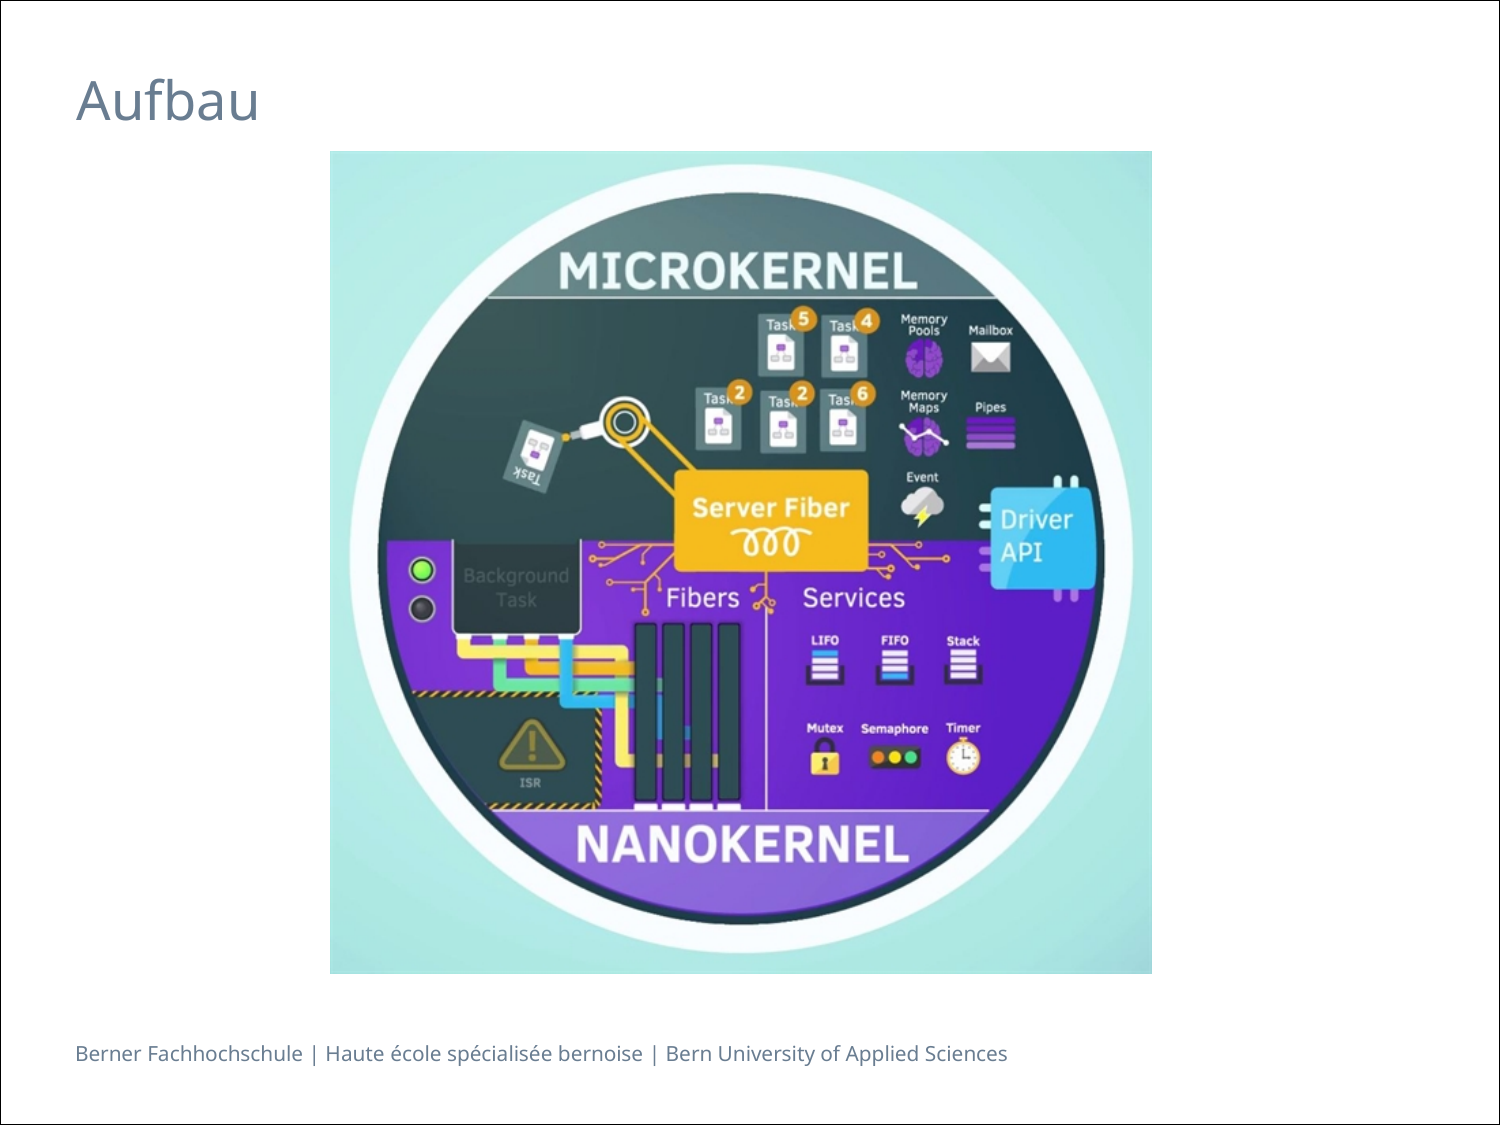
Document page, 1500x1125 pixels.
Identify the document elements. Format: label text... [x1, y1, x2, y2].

picture [330, 151, 1152, 974]
title Aufbau [76, 59, 1406, 148]
